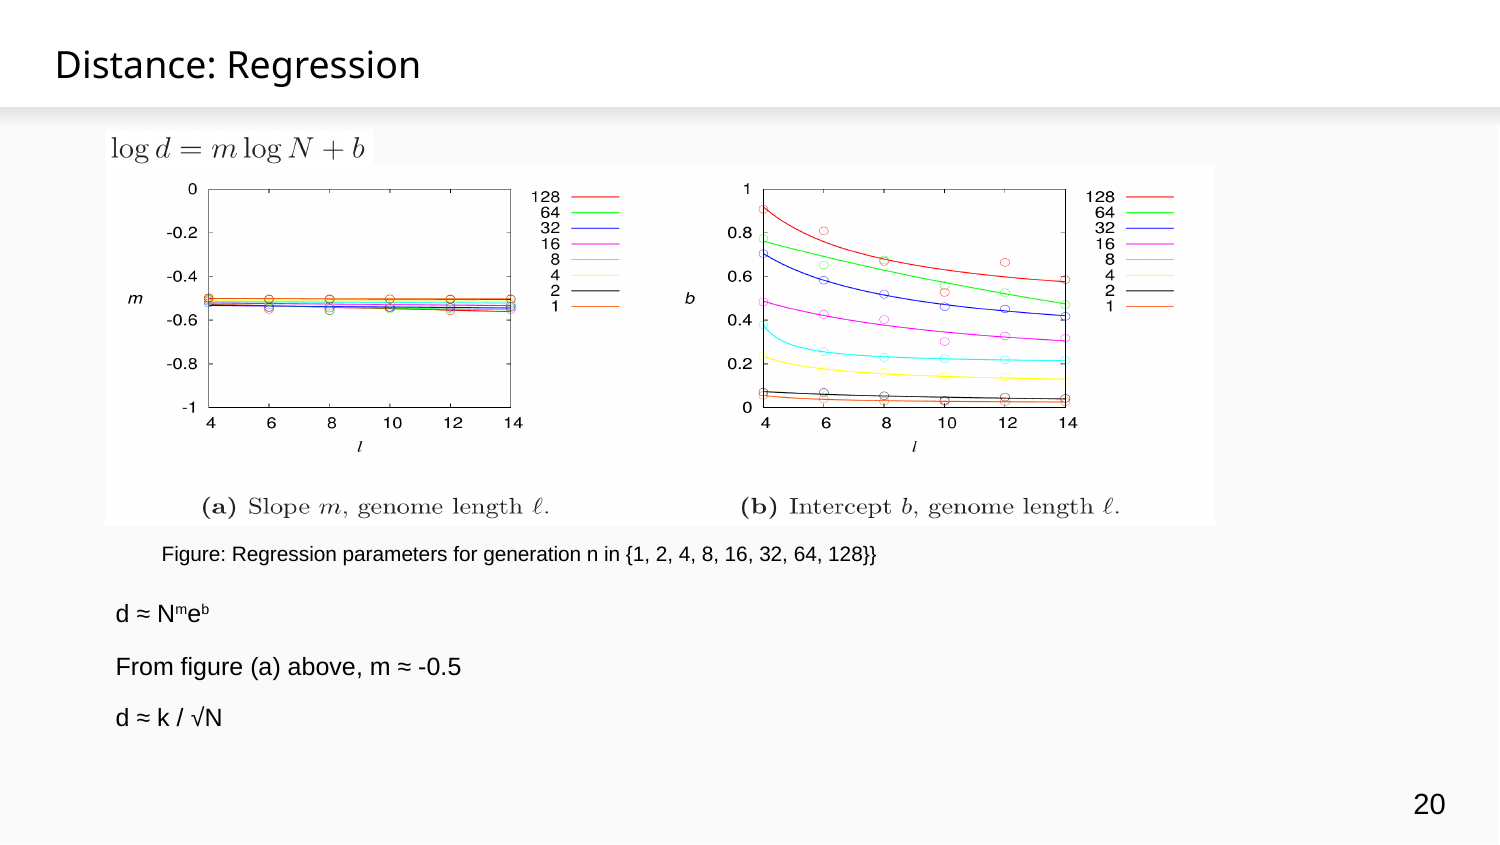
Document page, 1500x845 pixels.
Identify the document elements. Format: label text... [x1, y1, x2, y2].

text_box Figure: Regression parameters for generation n in {1, 2, 4, 8, 16, 32, 64, 128}} [146, 534, 892, 580]
picture [104, 129, 1216, 526]
text_box d ≈ Nmeb From figure (a) above, m ≈ -0.5 d ≈ k / √N [100, 592, 478, 756]
title Distance: Regression [54, 14, 1500, 114]
